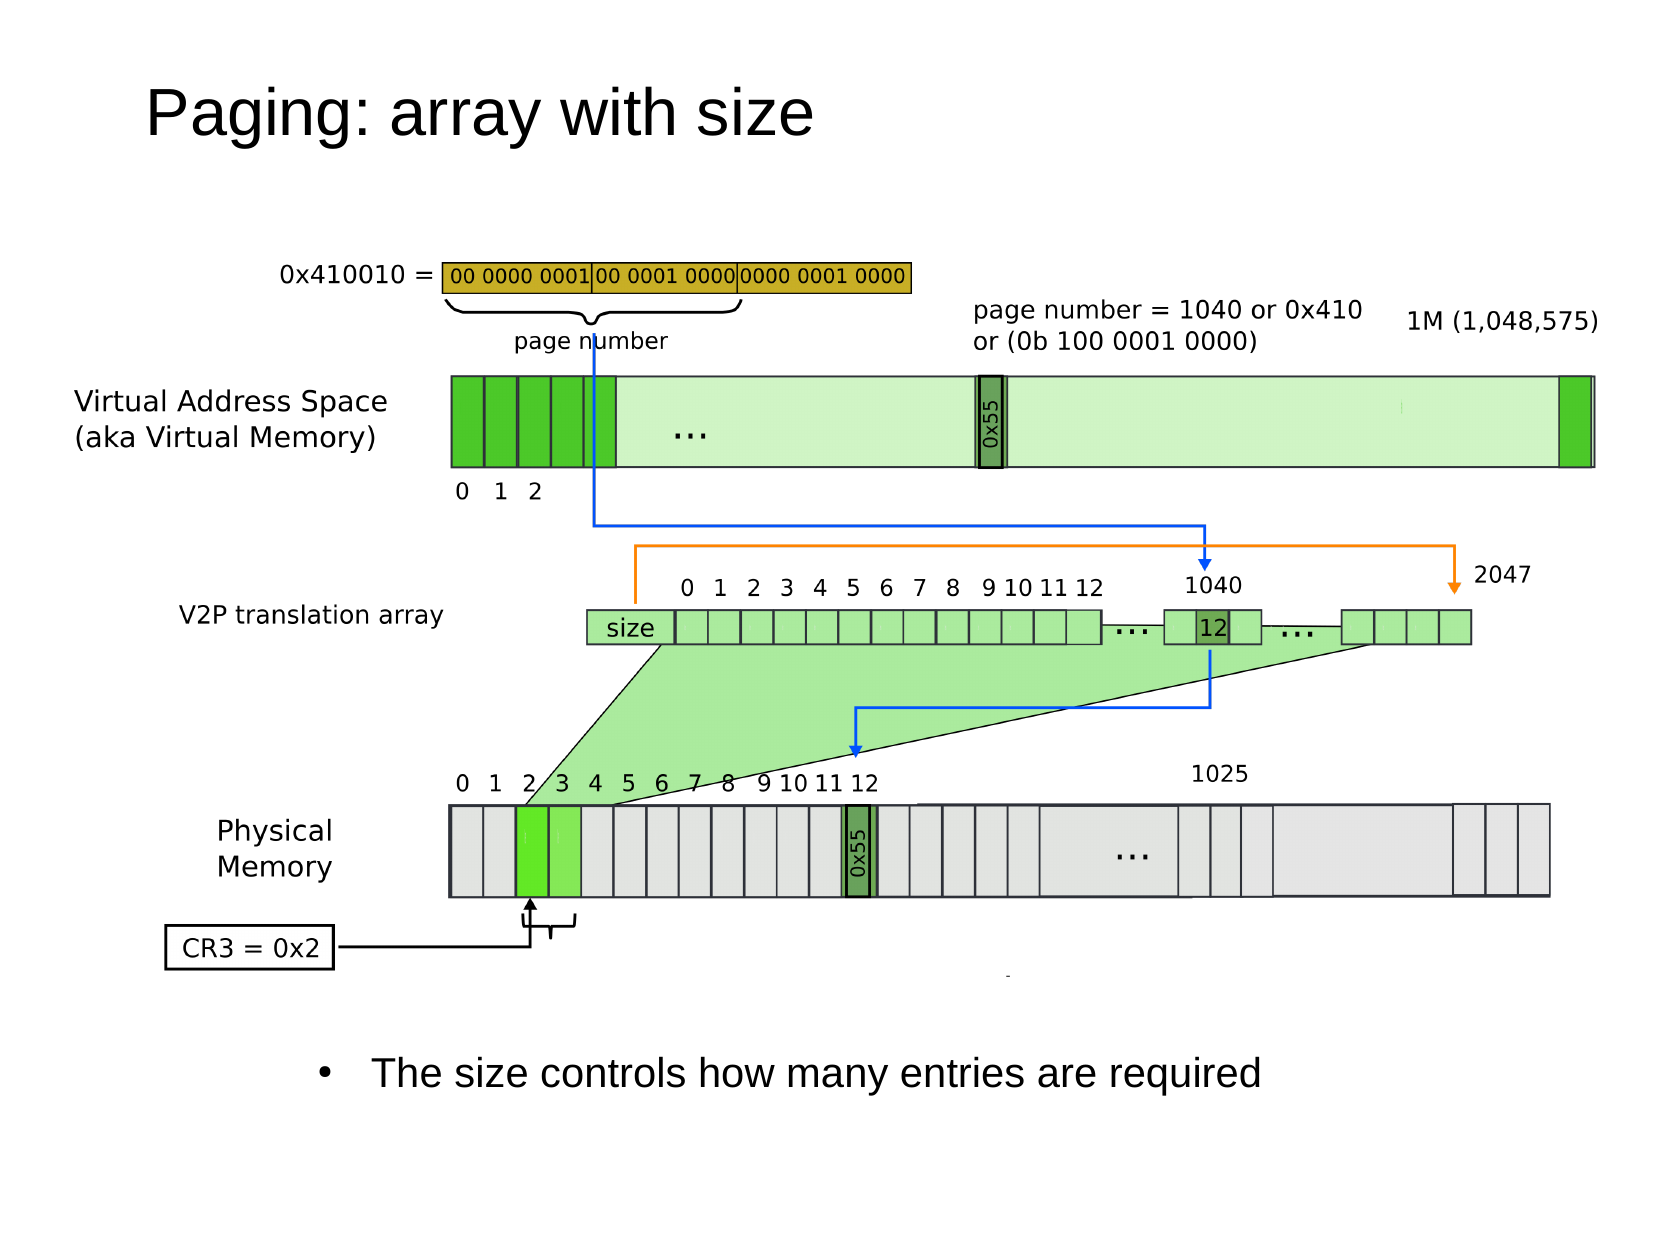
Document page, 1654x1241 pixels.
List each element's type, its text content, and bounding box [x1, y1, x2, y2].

picture [74, 262, 1597, 980]
list Paging: array with size [82, 75, 1576, 151]
list The size controls how many entries are required [300, 1050, 1576, 1201]
